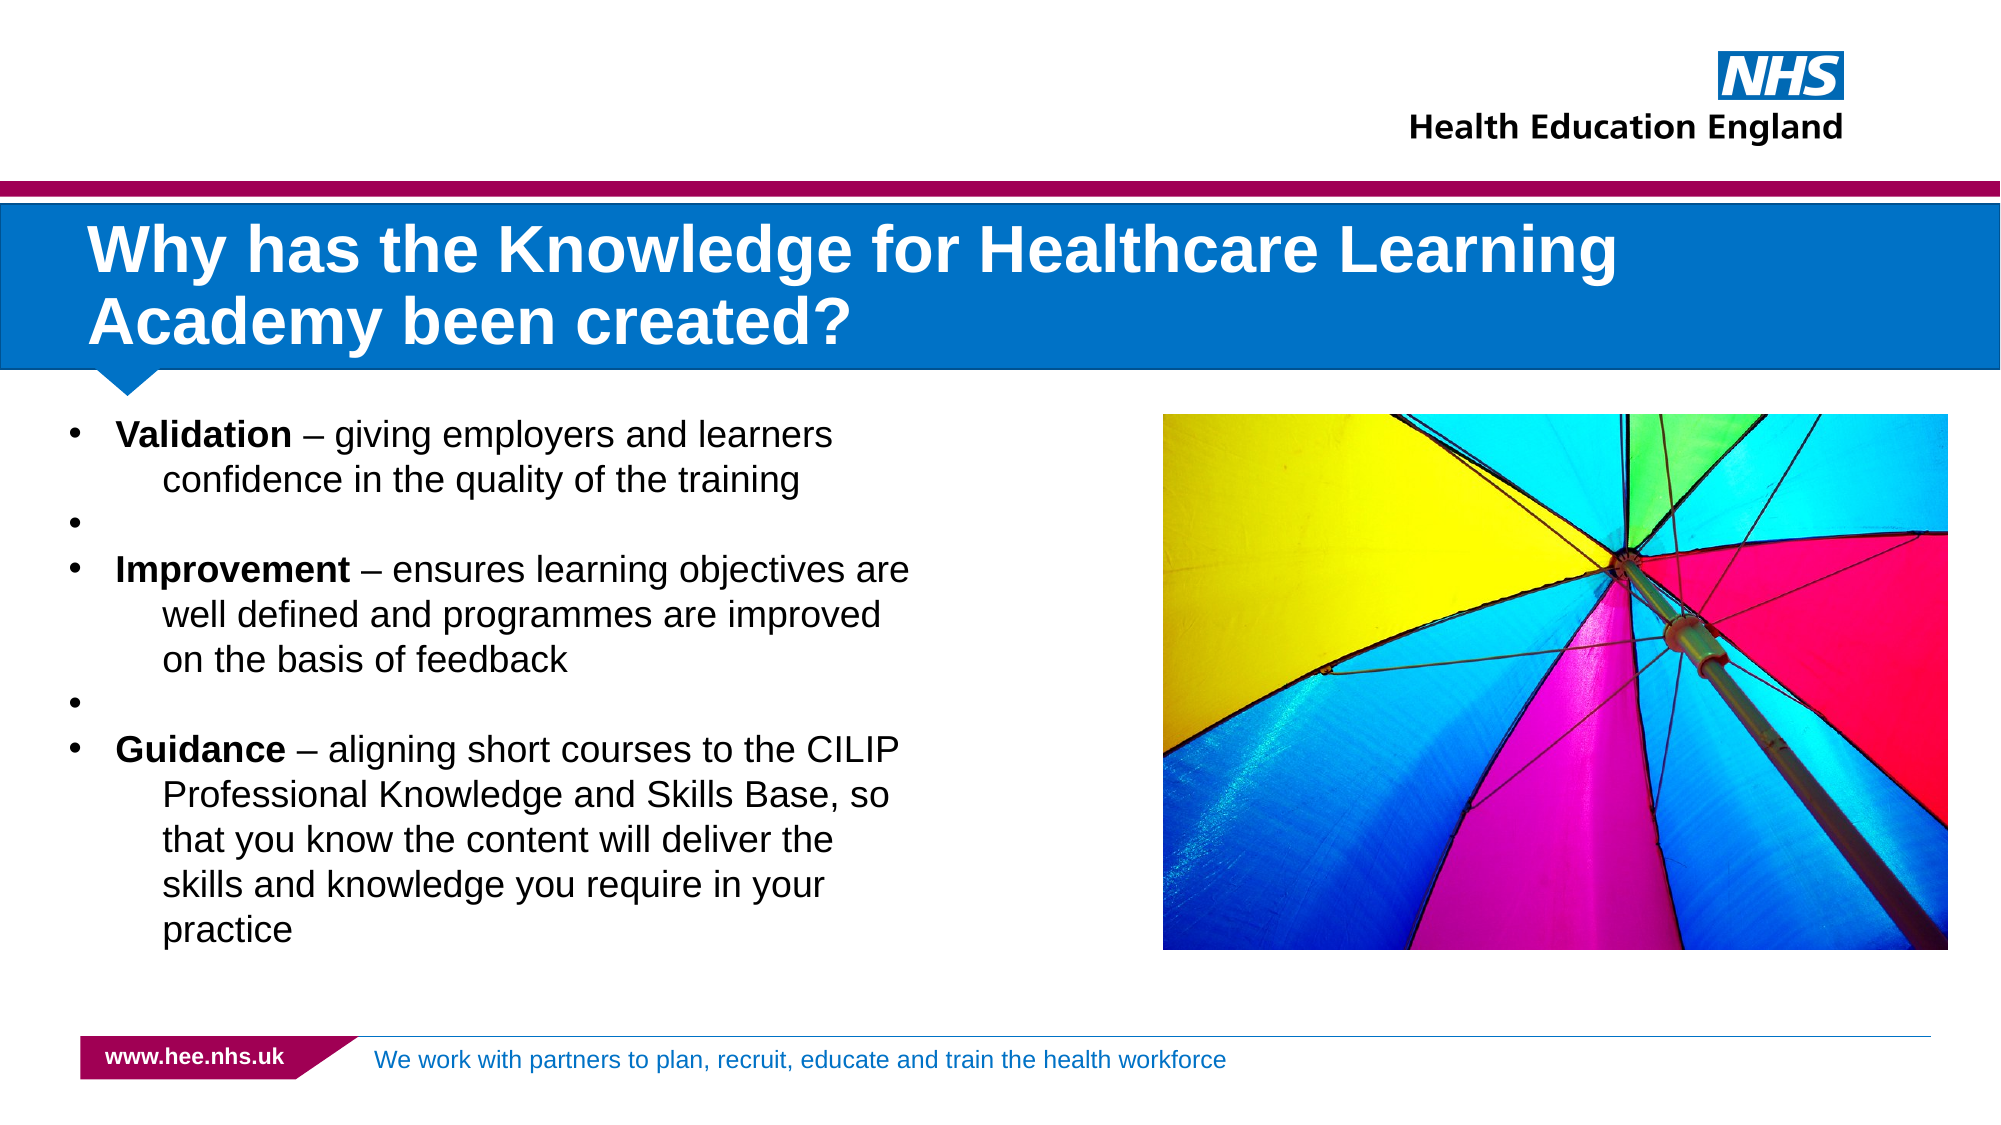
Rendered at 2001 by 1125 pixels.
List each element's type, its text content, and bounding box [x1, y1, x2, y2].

text_box Validation – giving employers and learners confidence in the quality of the training Improvement – ensures learning objectives are well defined and programmes are improved on the basis of feedback Guidance – aligning short courses to the CILIP Professional Knowledge and Skills Base, so that you know the content will deliver the skills and knowledge you require in your practice [53, 402, 934, 964]
title Why has the Knowledge for Healthcare Learning Academy been created? [72, 204, 1931, 369]
picture [1163, 414, 1948, 950]
